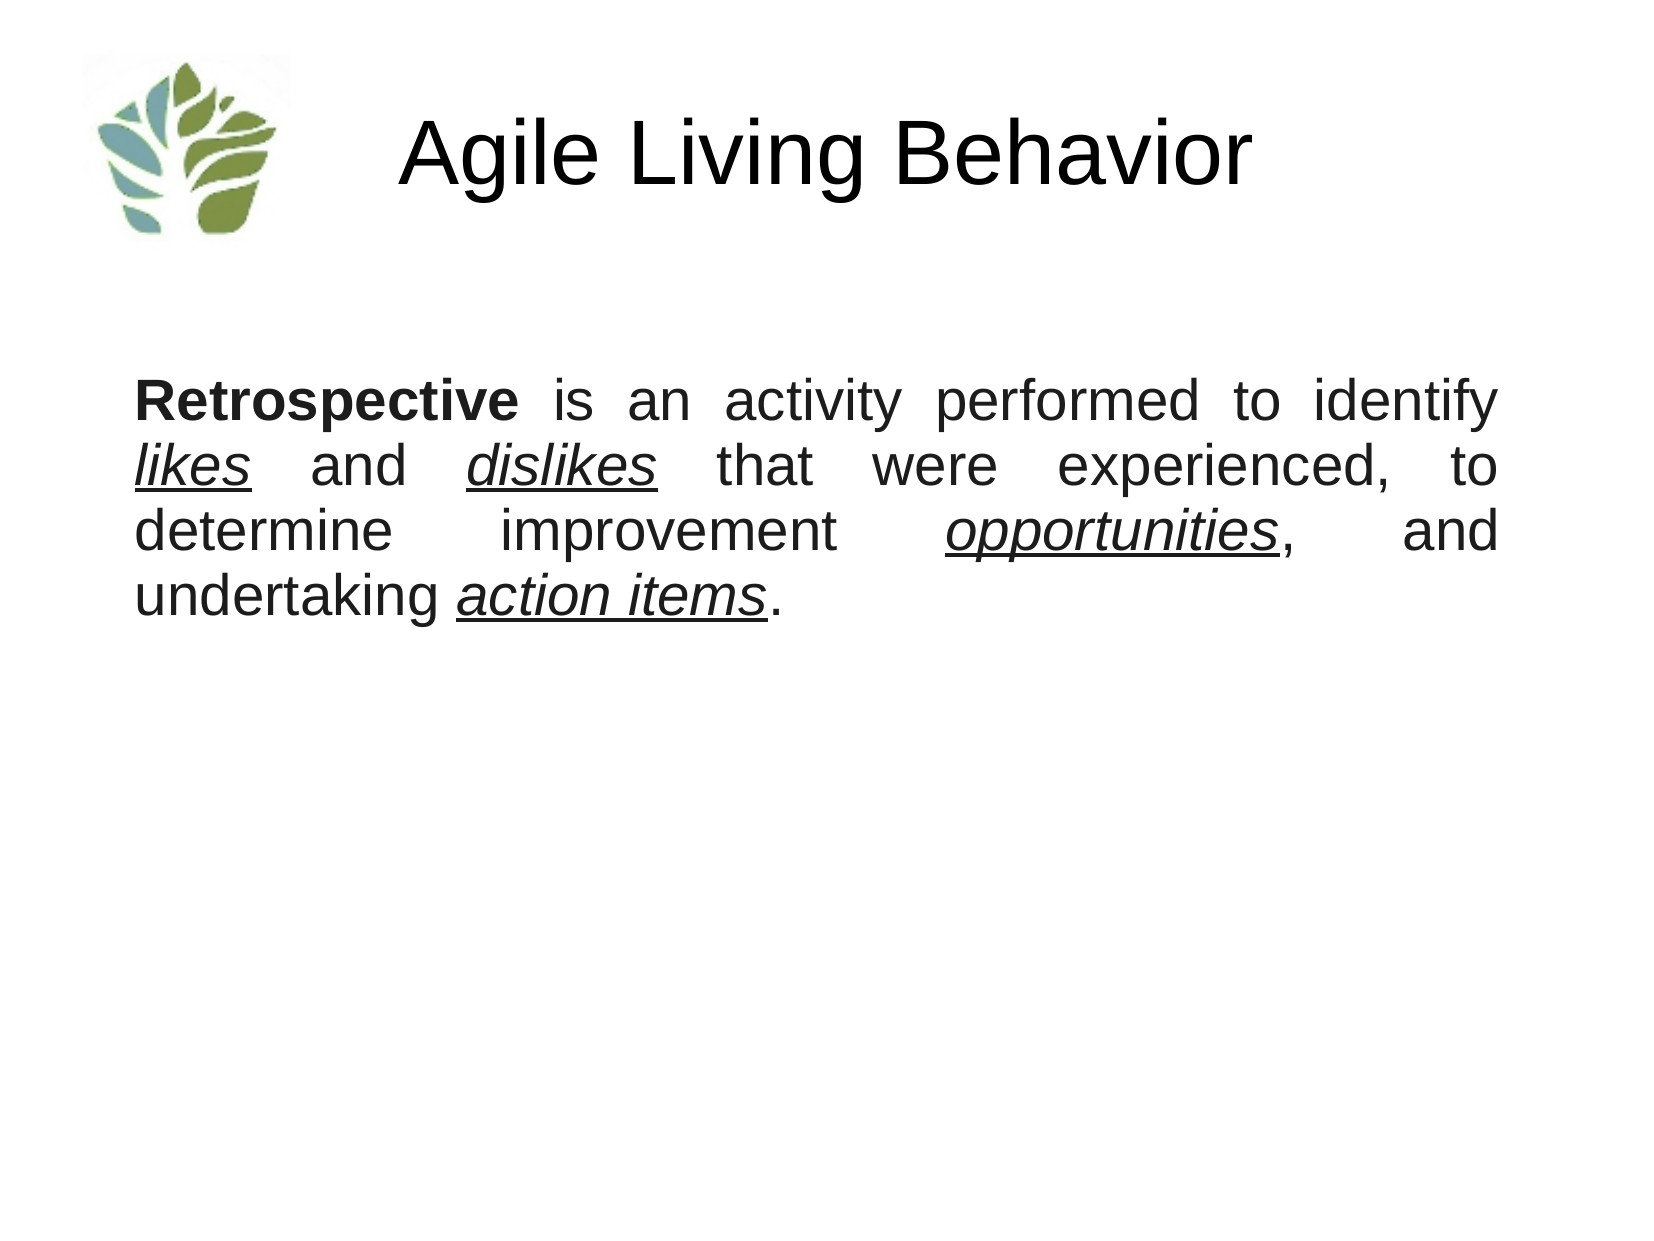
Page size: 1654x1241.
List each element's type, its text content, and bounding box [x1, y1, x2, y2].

title Agile Living Behavior [291, 49, 1571, 257]
picture [82, 49, 291, 258]
text_box Retrospective is an activity performed to identify likes and dislikes that were experienced, to determine improvement opportunities, and undertaking action items. [120, 360, 1516, 636]
